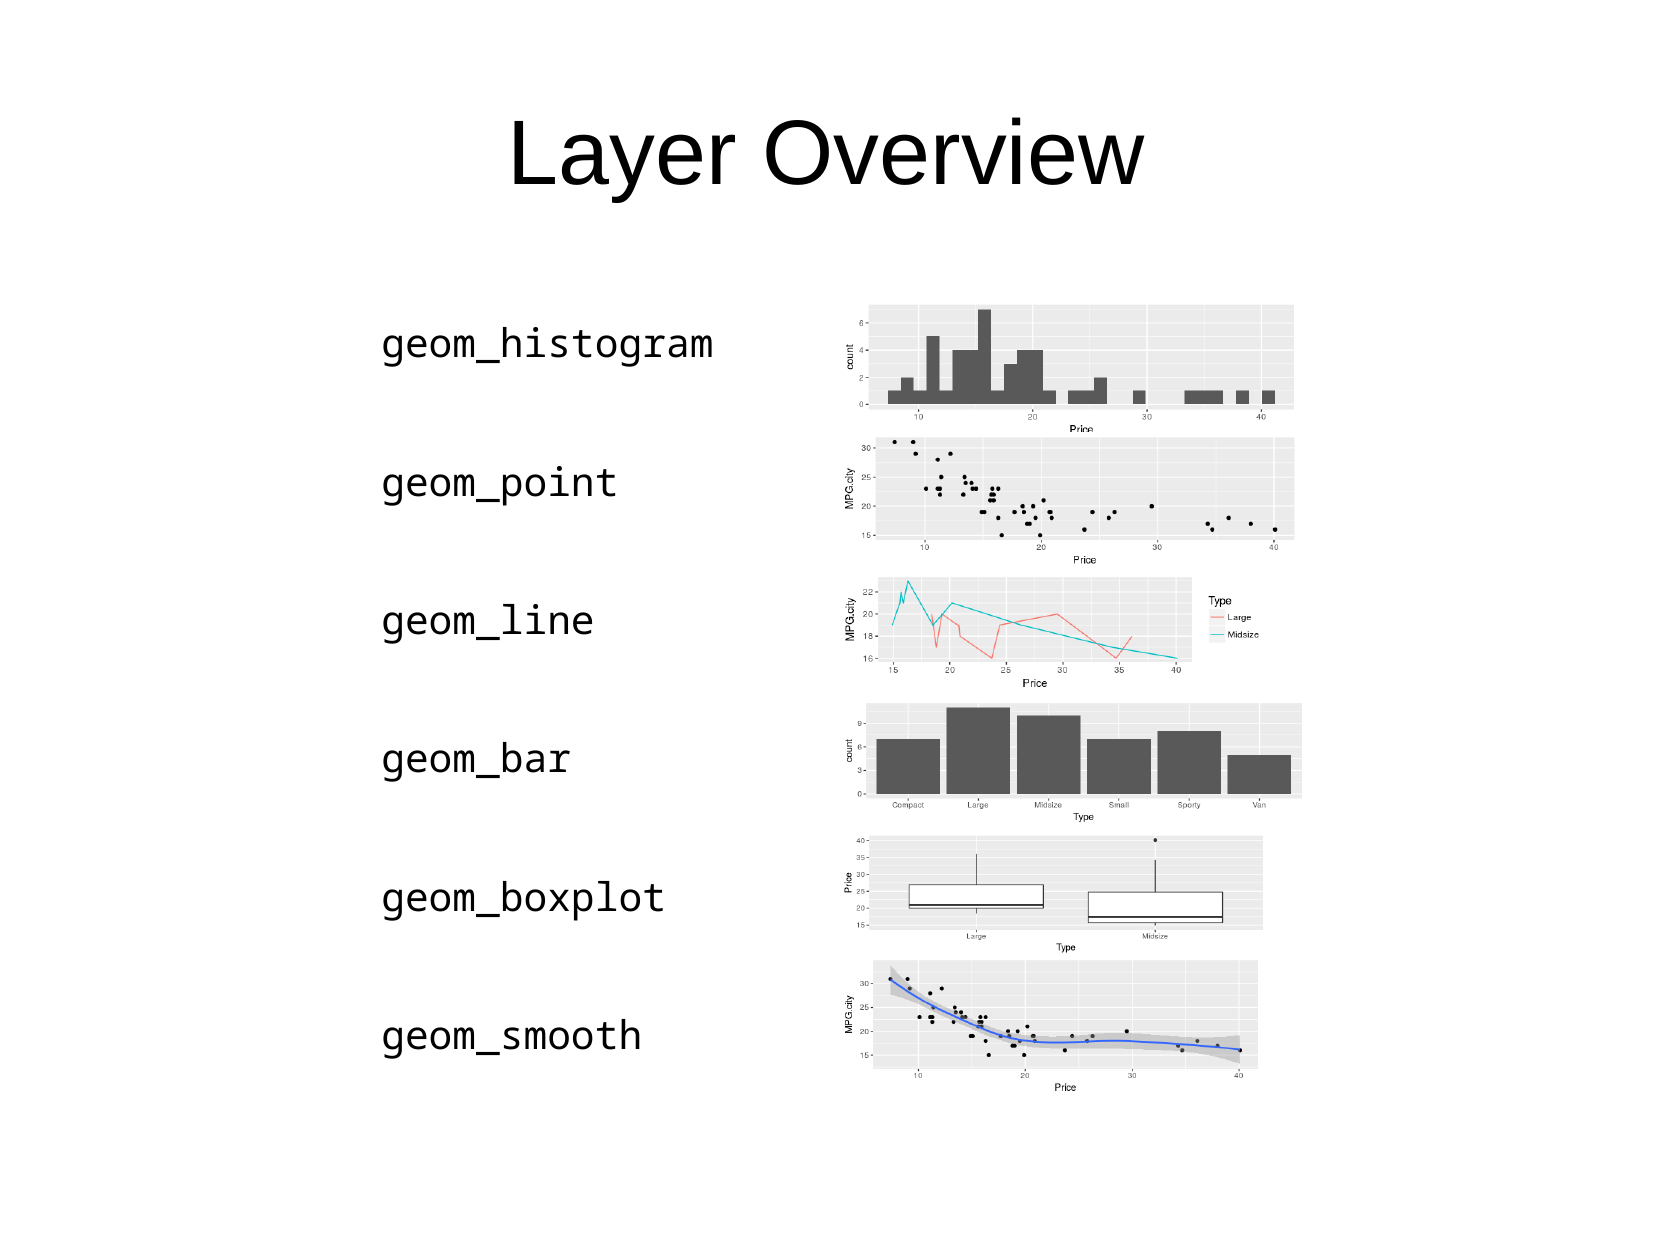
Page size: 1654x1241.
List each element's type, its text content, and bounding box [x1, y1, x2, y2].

title Layer Overview [82, 49, 1571, 257]
list geom_histogram geom_point geom_line geom_bar geom_boxplot geom_smooth [381, 315, 1654, 1066]
picture [840, 299, 1299, 568]
picture [840, 571, 1270, 692]
picture [840, 831, 1267, 1095]
picture [840, 698, 1306, 827]
